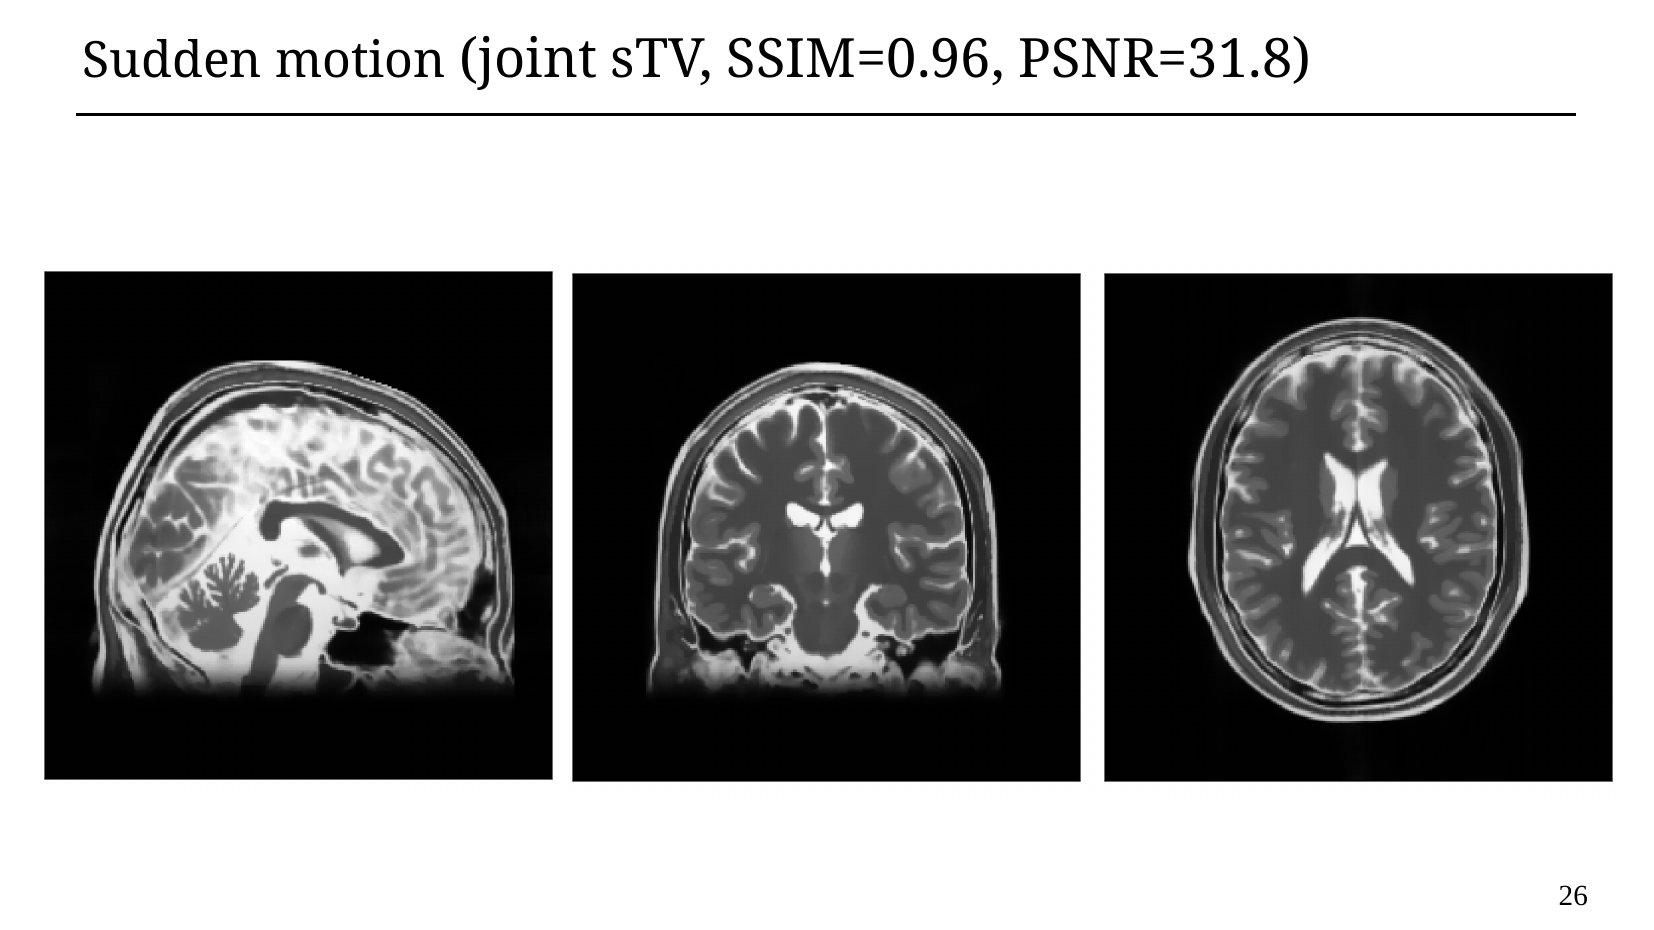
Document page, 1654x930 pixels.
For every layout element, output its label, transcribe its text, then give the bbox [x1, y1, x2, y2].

picture [24, 258, 1625, 801]
title Sudden motion (joint sTV, SSIM=0.96, PSNR=31.8) [82, 7, 1571, 105]
